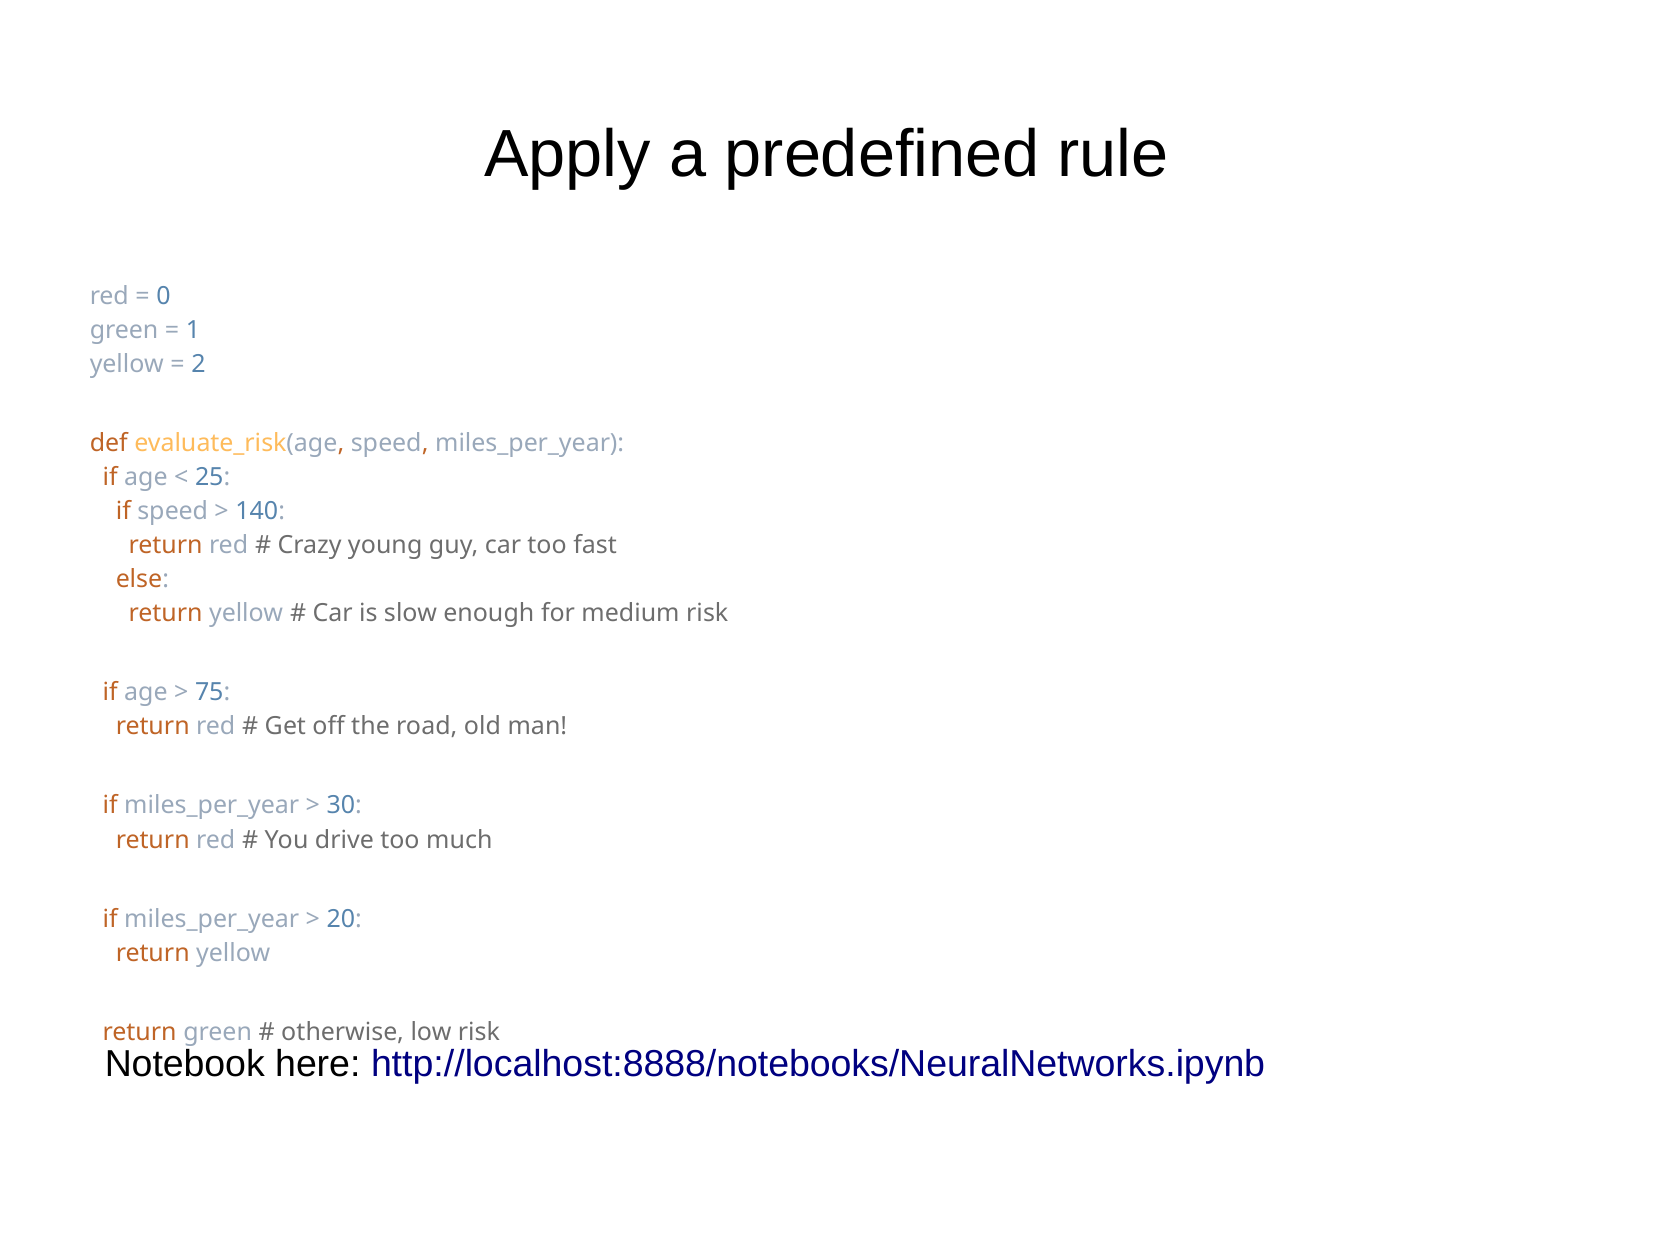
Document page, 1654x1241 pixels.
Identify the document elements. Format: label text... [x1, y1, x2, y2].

title Apply a predefined rule [82, 49, 1571, 257]
text_box Notebook here: http://localhost:8888/notebooks/NeuralNetworks.ipynb [90, 1035, 1281, 1092]
text_box red = 0 green = 1 yellow = 2 def evaluate_risk(age, speed, miles_per_year): if age < 25: if speed > 140: return red # Crazy young guy, car too fast else: return yellow # Car is slow enough for medium risk if age > 75: return red # Get off the road, old man! if miles_per_year > 30: return red # You drive too much if miles_per_year > 20: return yellow return green # otherwise, low risk [75, 270, 1561, 1004]
